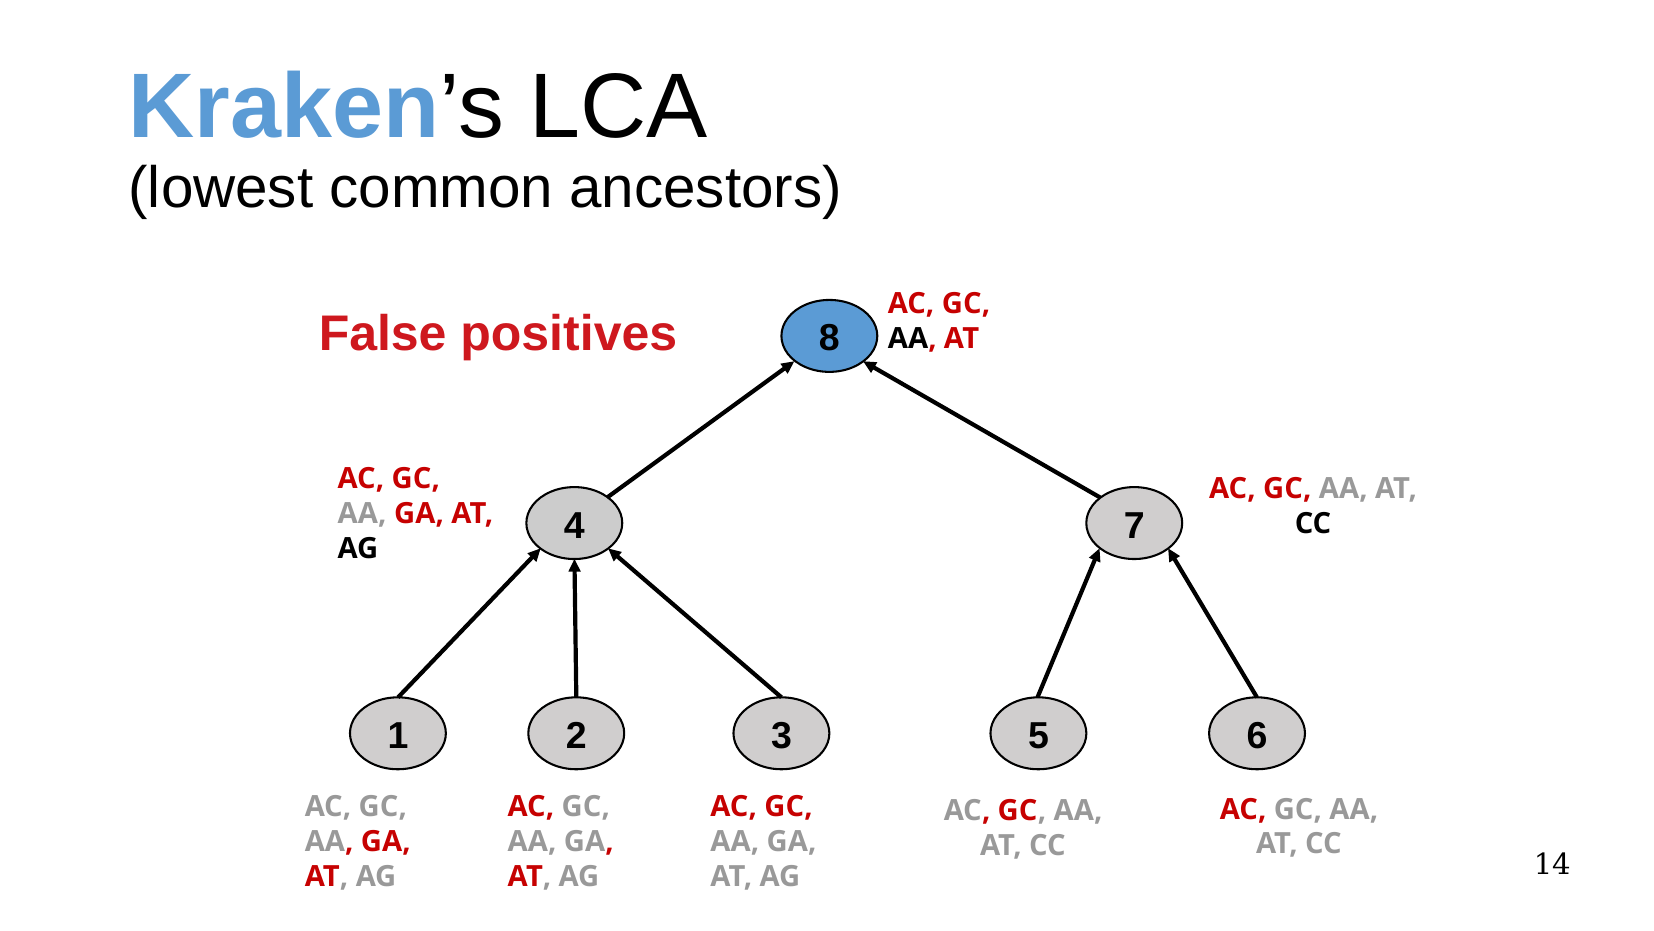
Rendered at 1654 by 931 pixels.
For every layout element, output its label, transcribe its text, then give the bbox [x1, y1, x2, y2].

text_box AC, GC, AA, GA, AT, AG [695, 779, 883, 830]
text_box AC, GC, AA, AT, CC [1163, 782, 1435, 833]
text_box AC, GC, AA, GA, AT, AG [492, 779, 672, 830]
text_box 5 [990, 697, 1087, 770]
text_box False positives [304, 284, 735, 357]
text_box AC, GC, AA, AT, CC [1185, 468, 1442, 541]
text_box 4 [526, 487, 623, 560]
text_box 2 [528, 697, 625, 770]
text_box 1 [349, 697, 446, 770]
text_box 7 [1086, 487, 1183, 560]
text_box AC, GC, AA, AT, CC [887, 784, 1159, 835]
text_box 6 [1209, 697, 1306, 770]
text_box AC, GC, AA, GA, AT, AG [322, 451, 510, 558]
text_box 3 [733, 697, 830, 770]
title Kraken’s LCA (lowest common ancestors) [113, 49, 1540, 230]
text_box AC, GC, AA, AT [872, 283, 1061, 356]
text_box AC, GC, AA, GA, AT, AG [289, 780, 469, 831]
text_box 8 [781, 299, 878, 372]
